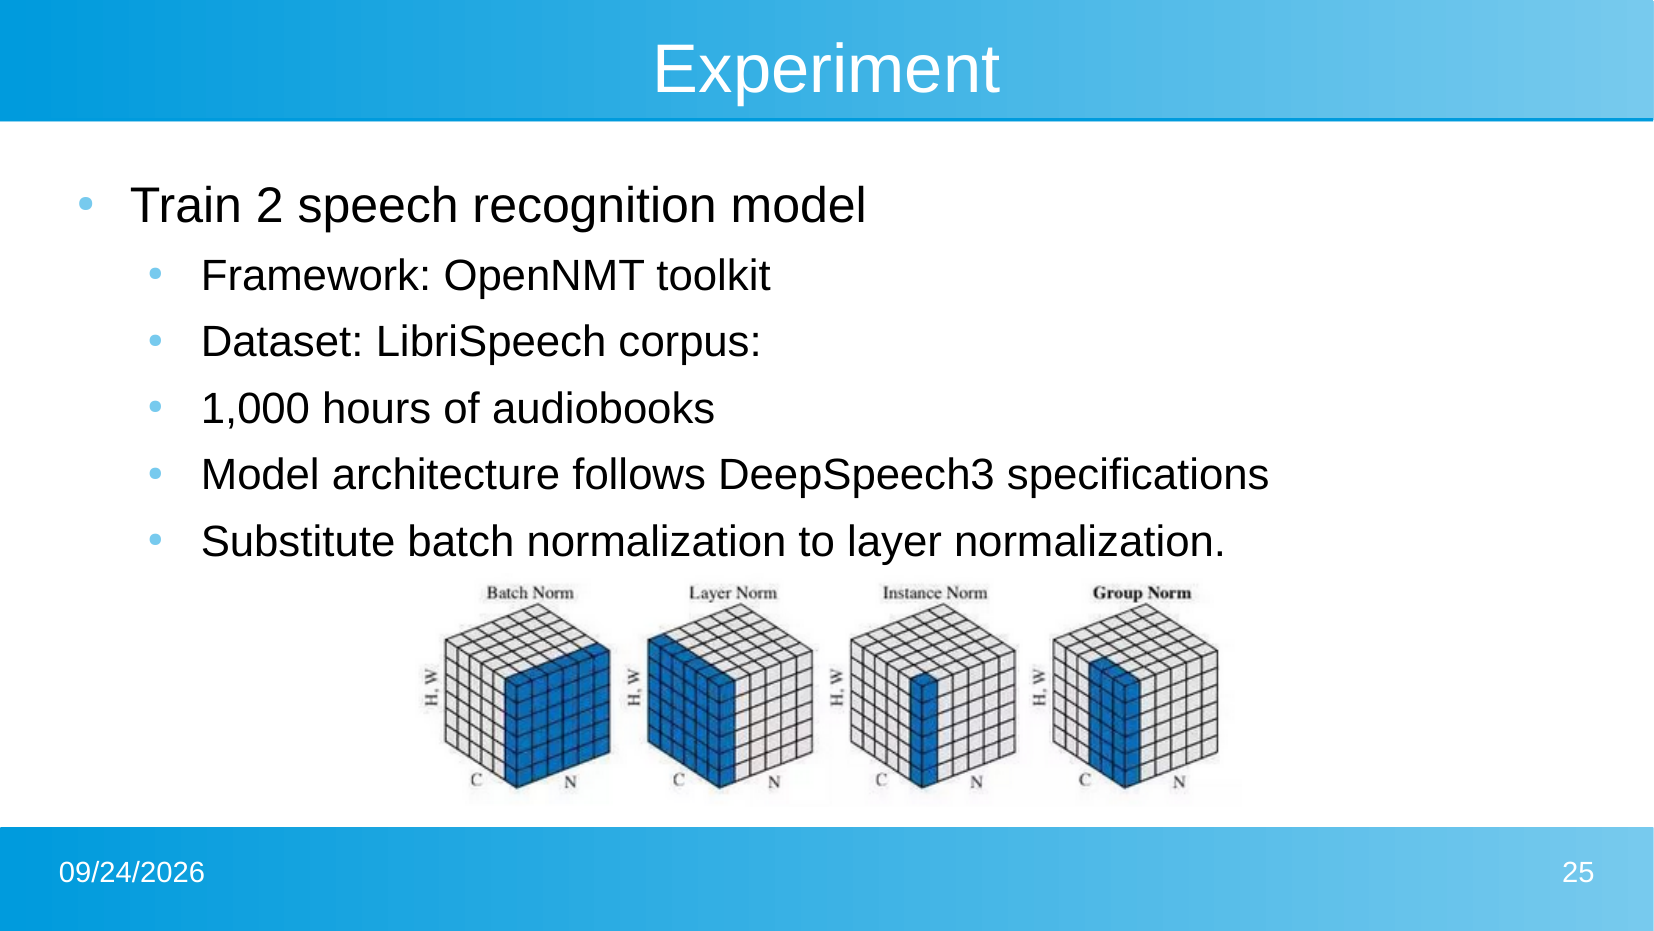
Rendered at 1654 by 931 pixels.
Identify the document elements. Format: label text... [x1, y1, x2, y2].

list Train 2 speech recognition model Framework: OpenNMT toolkit Dataset: LibriSpeech corpus: 1,000 hours of audiobooks Model architecture follows DeepSpeech3 specifications Substitute batch normalization to layer normalization. [59, 177, 1595, 768]
picture [411, 573, 1242, 807]
title Experiment [59, 29, 1595, 108]
